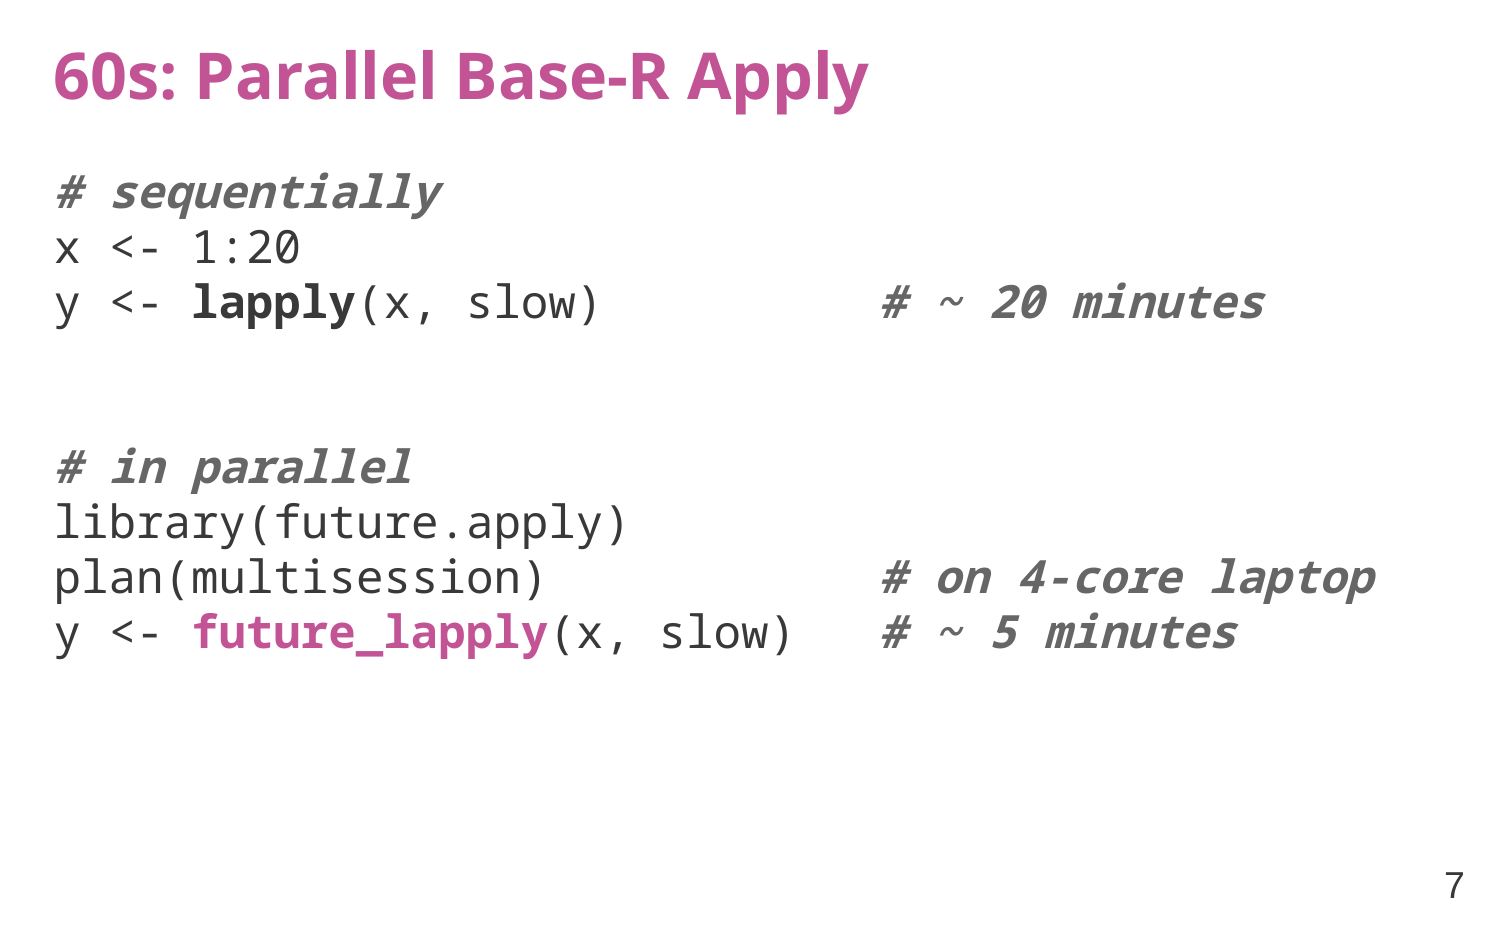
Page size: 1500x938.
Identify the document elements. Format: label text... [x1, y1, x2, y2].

slide_number <number> [1393, 858, 1480, 910]
list # sequentially x <- 1:20 y <- lapply(x, slow) # ~ 20 minutes # in parallel library(future.apply) plan(multisession) # on 4-core laptop y <- future_lapply(x, slow) # ~ 5 minutes [38, 147, 1437, 850]
title 60s: Parallel Base-R Apply [38, 20, 1447, 136]
